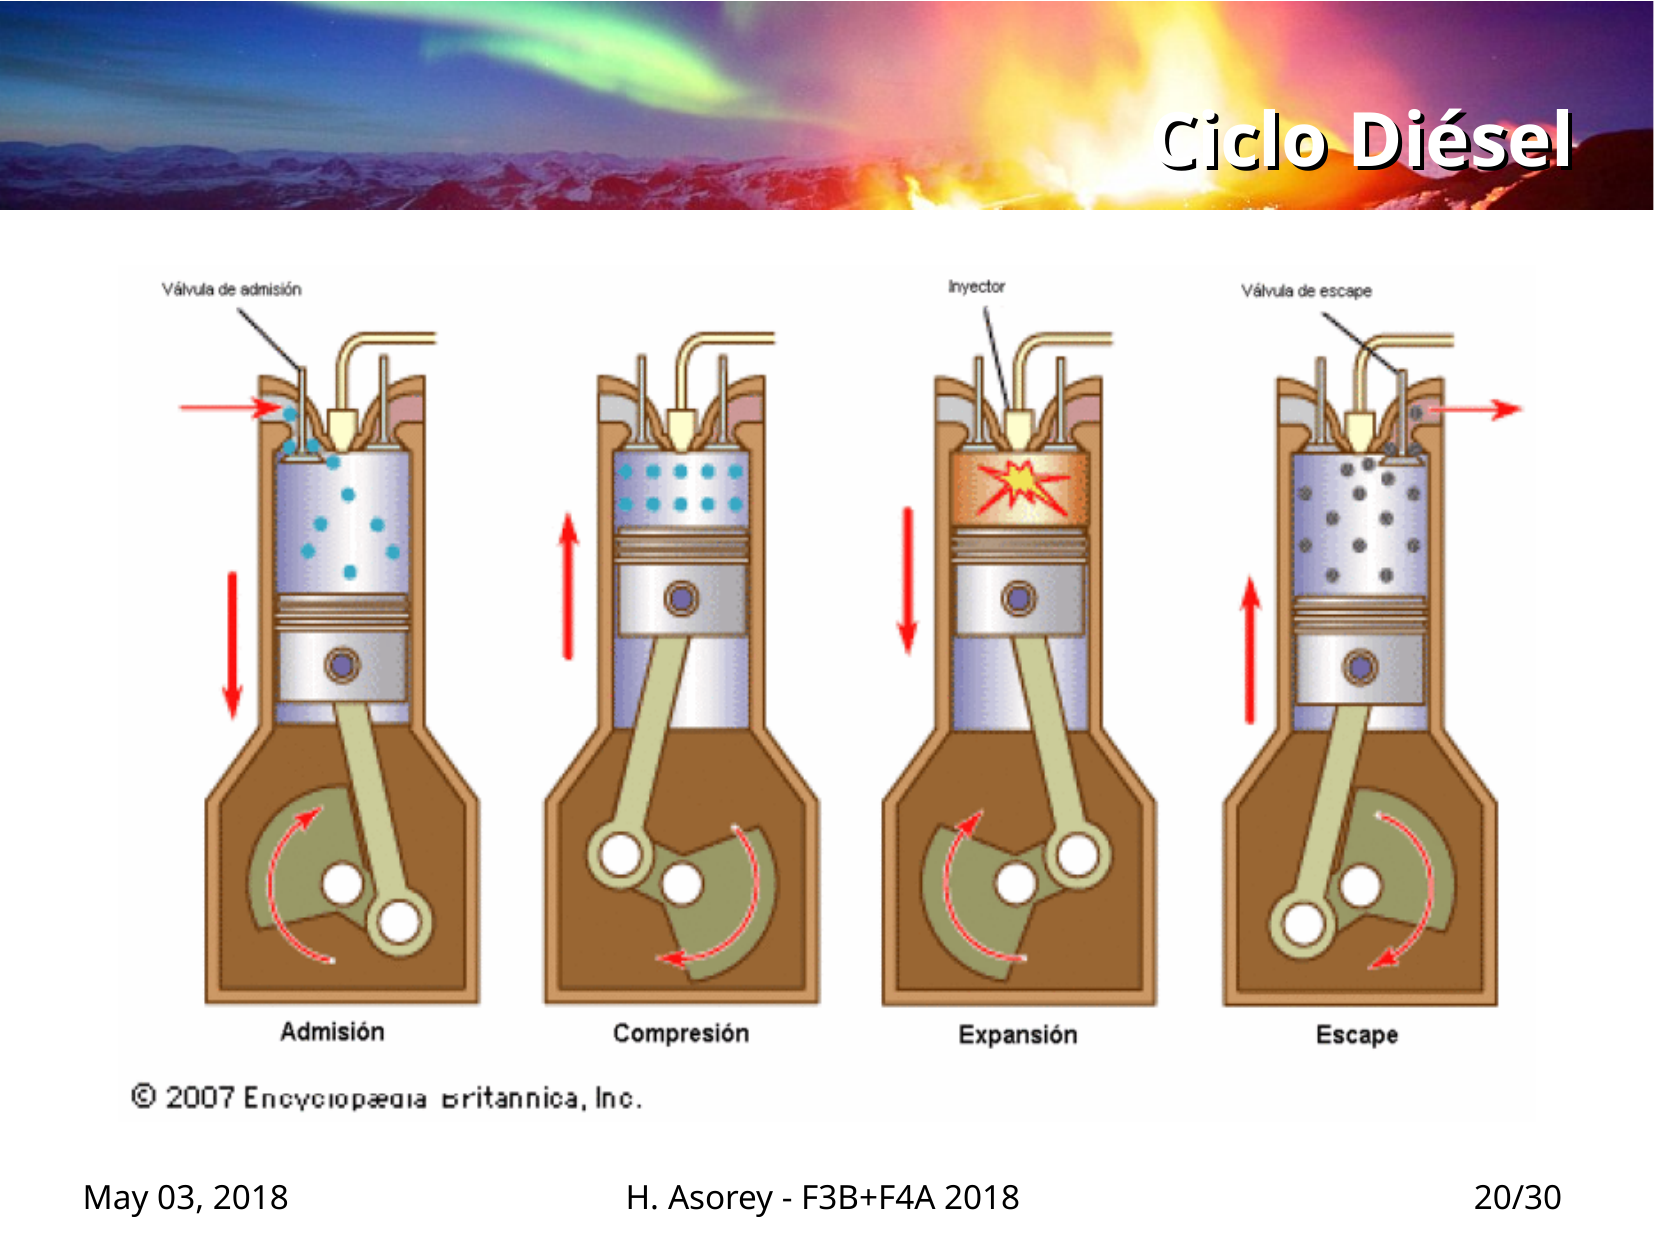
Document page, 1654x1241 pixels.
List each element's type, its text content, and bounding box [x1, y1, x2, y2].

picture [118, 265, 1536, 1123]
picture [0, 1, 1654, 210]
title Ciclo Diésel [86, 49, 1576, 226]
